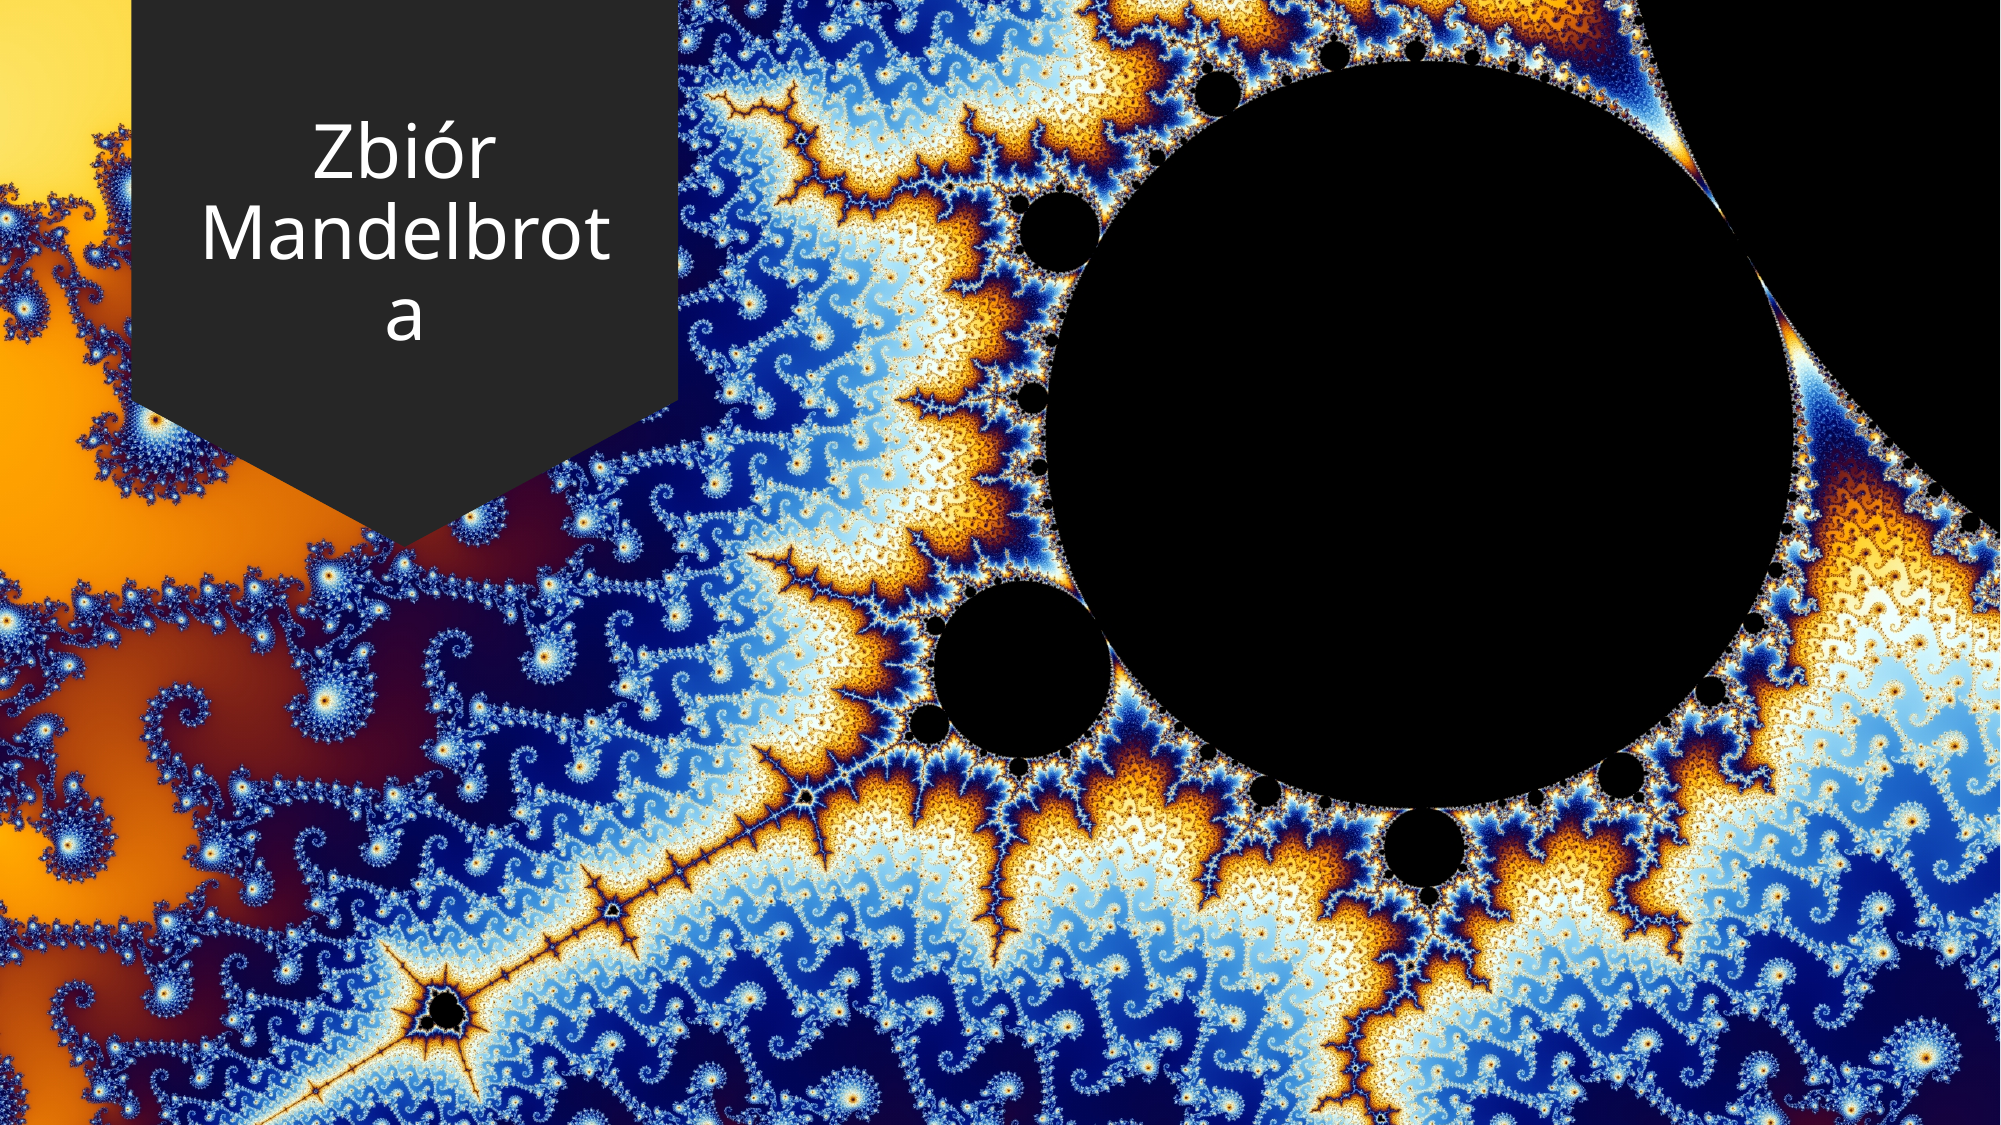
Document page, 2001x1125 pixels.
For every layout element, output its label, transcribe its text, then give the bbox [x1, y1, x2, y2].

title Zbiór Mandelbrota [168, 31, 643, 440]
text_box [131, 0, 679, 420]
text_box [205, 440, 604, 547]
picture [0, 0, 2000, 1125]
